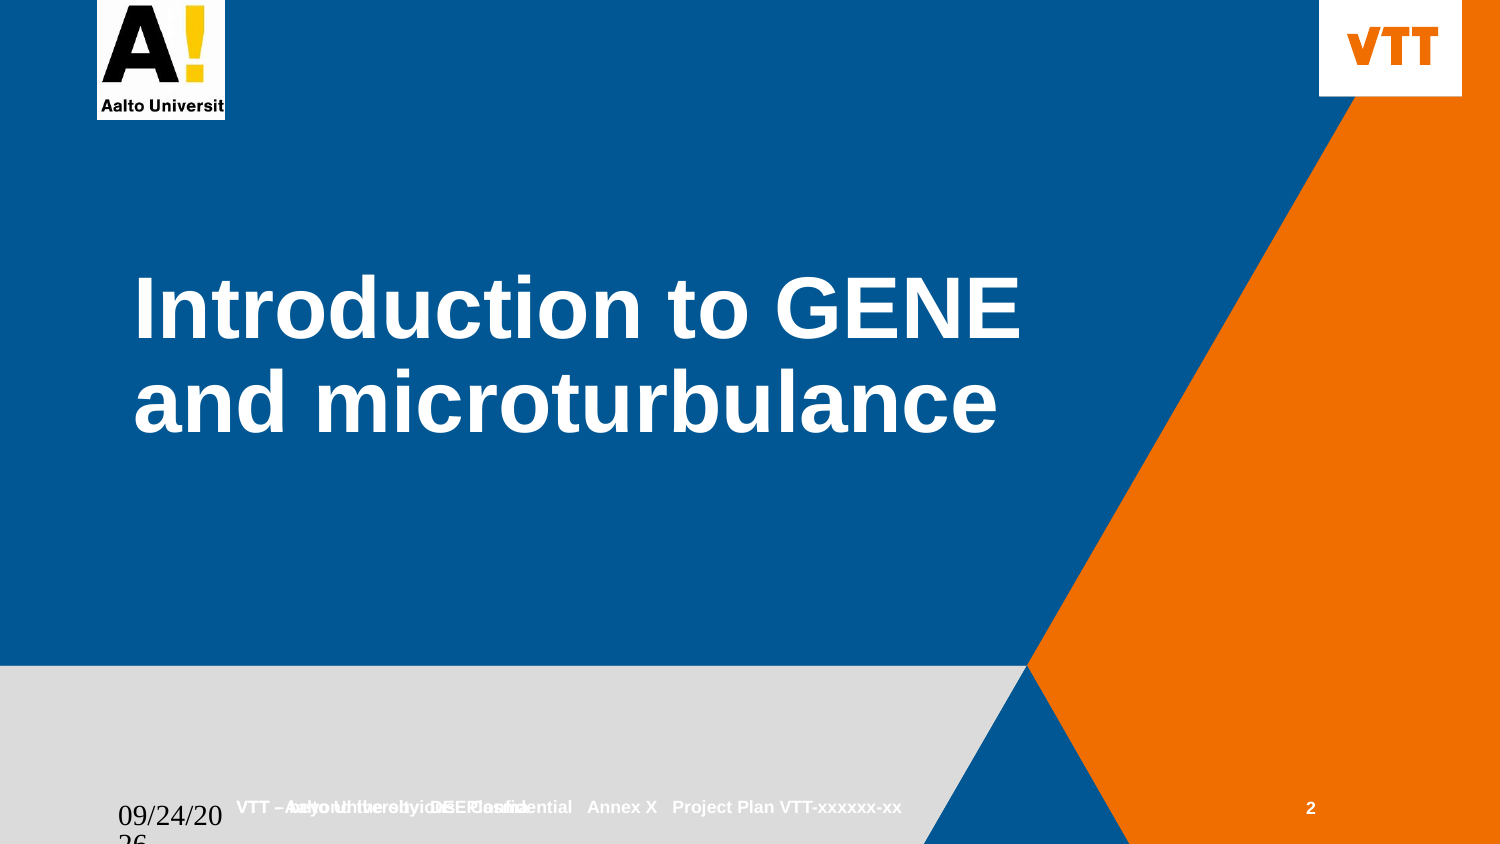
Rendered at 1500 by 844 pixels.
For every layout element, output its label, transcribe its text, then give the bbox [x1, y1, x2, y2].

footer VTT – beyond the obvious Confidential Annex X Project Plan VTT-xxxxxx-xx [236, 796, 1341, 844]
title Introduction to GENE and microturbulance [133, 262, 1126, 499]
picture [97, 0, 225, 120]
